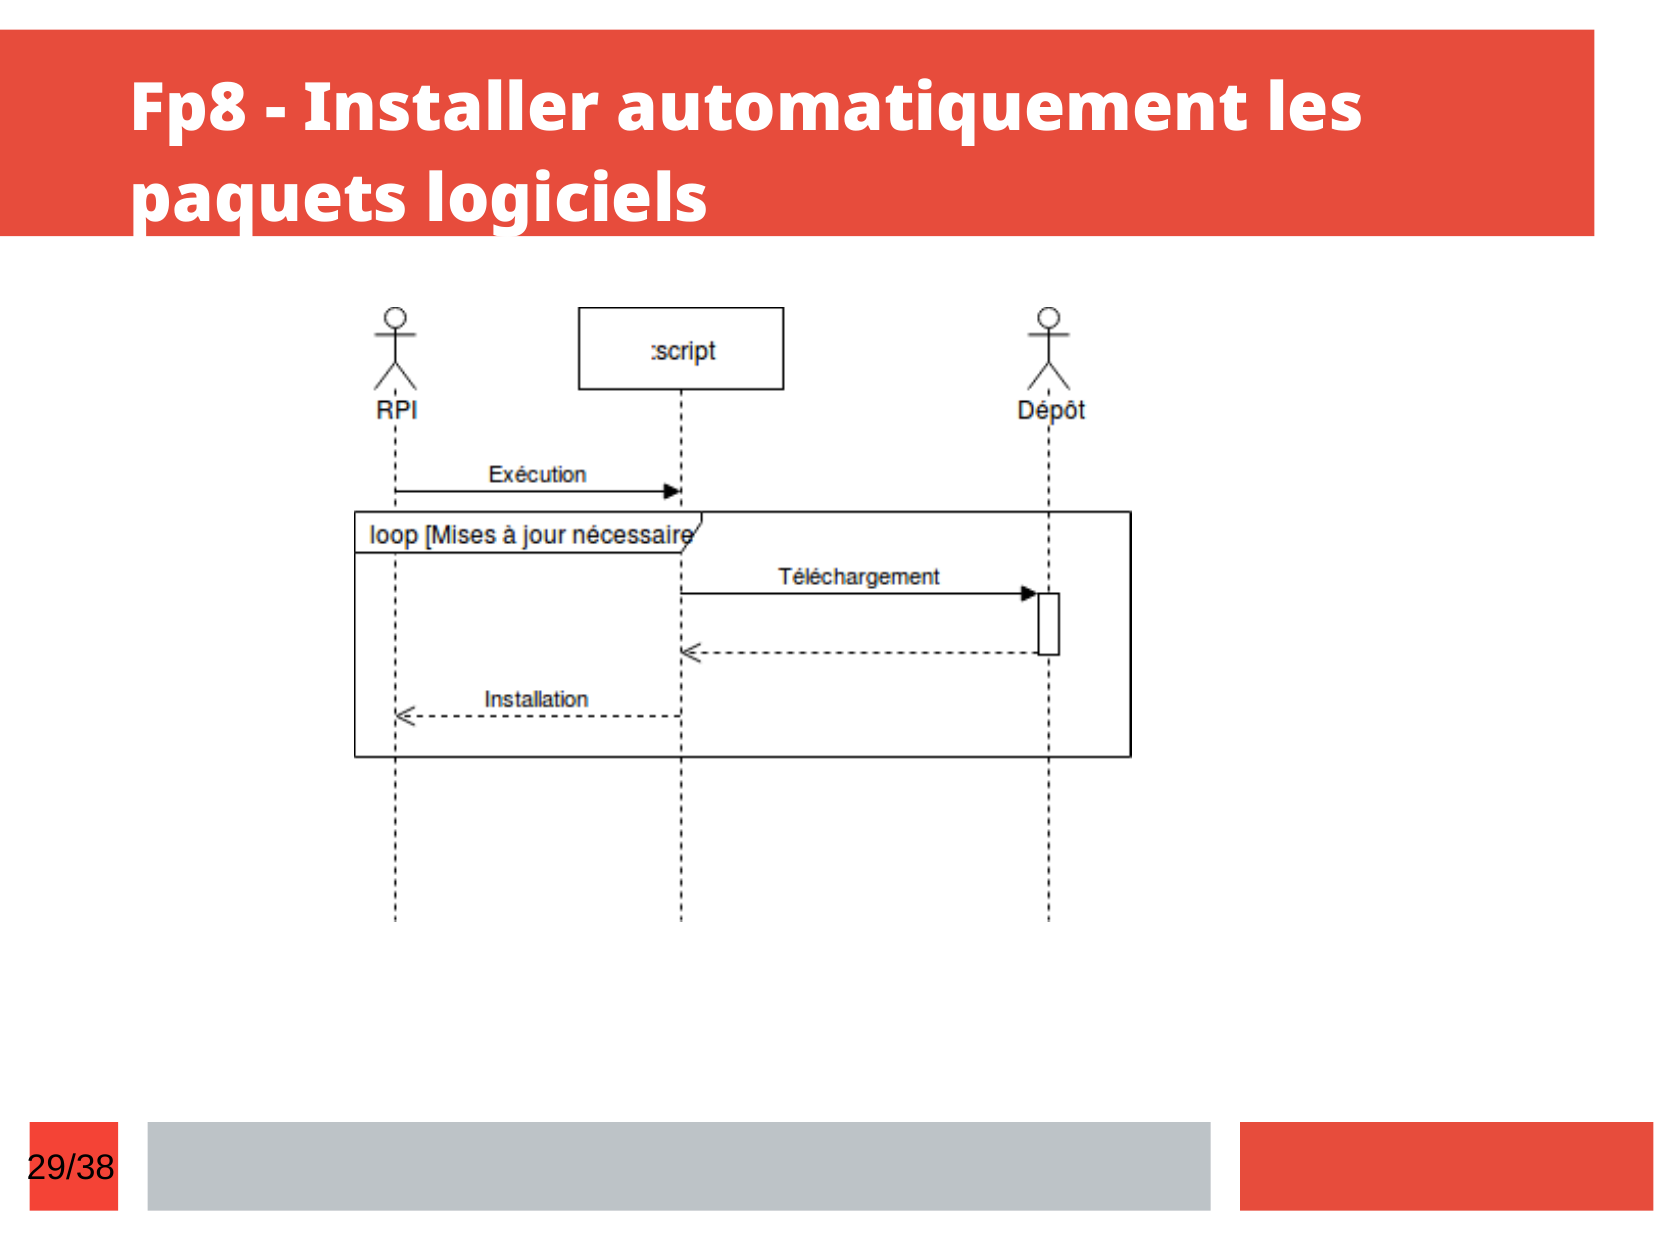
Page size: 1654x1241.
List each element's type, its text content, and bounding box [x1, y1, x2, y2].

picture [354, 307, 1132, 922]
title Fp8 - Installer automatiquement les paquets logiciels [59, 59, 1595, 207]
text_box <numéro>/38 [11, 1139, 659, 1241]
